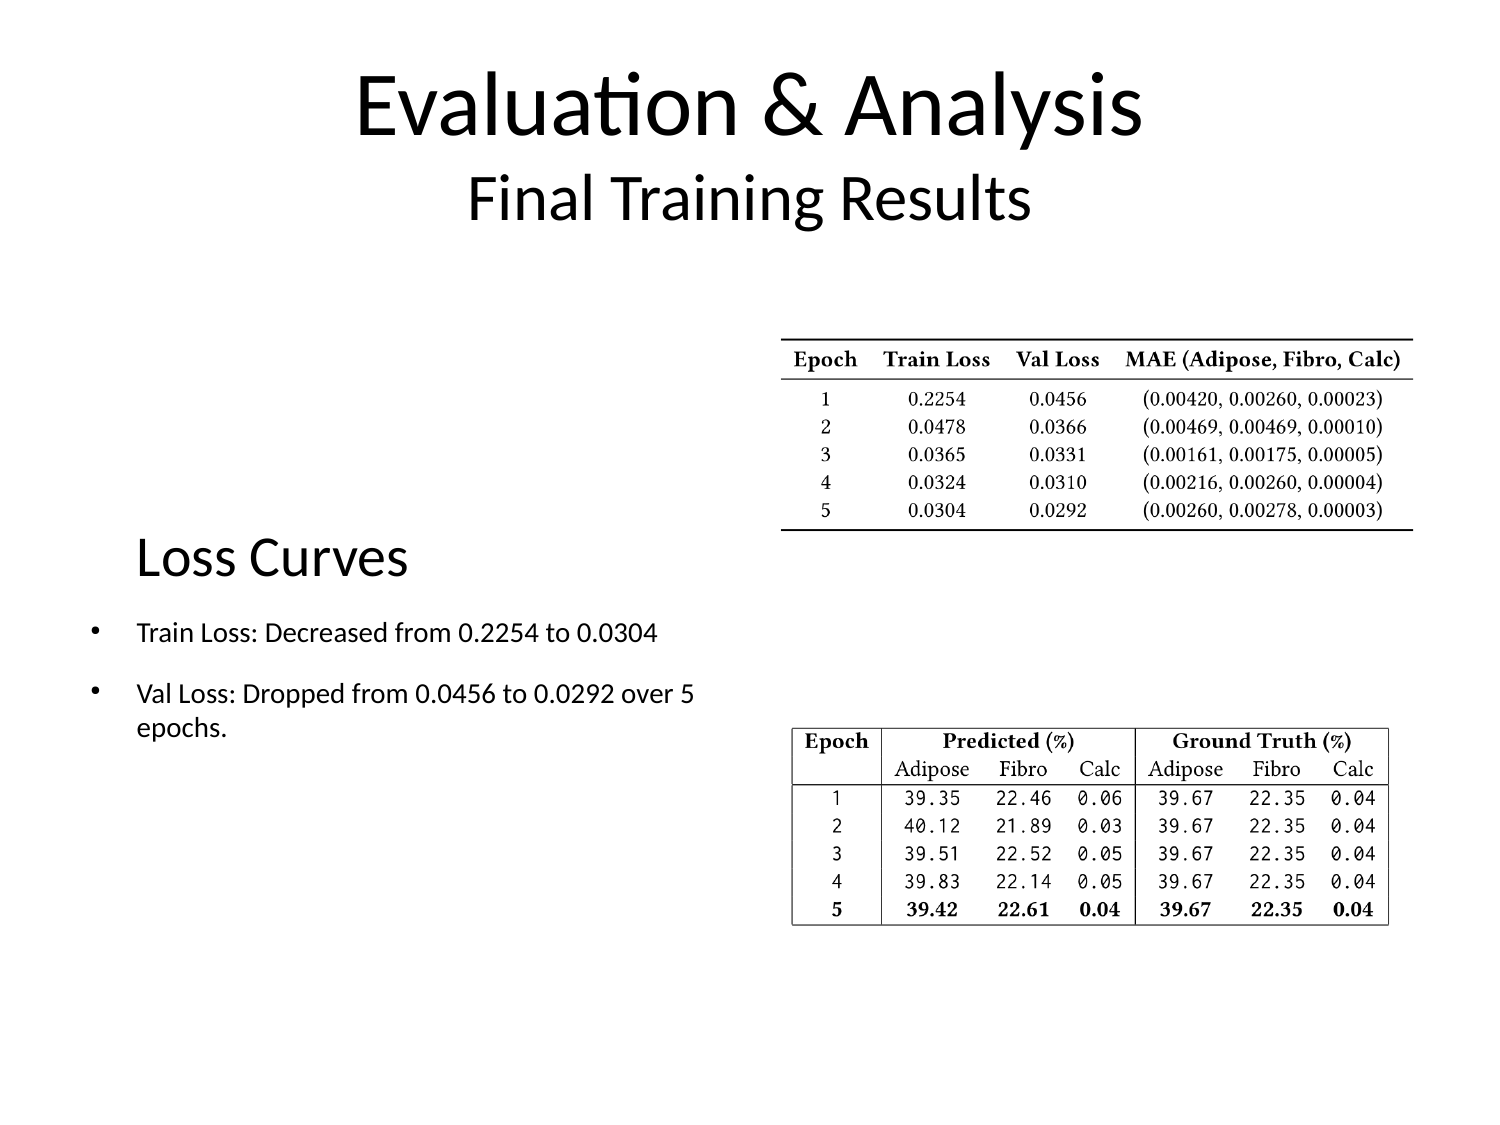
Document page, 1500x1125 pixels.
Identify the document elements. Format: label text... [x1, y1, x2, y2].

title Evaluation & Analysis Final Training Results [75, 45, 1425, 233]
picture [766, 712, 1426, 943]
list Loss Curves Train Loss: Decreased from 0.2254 to 0.0304 Val Loss: Dropped from 0.0456 to 0.0292 over 5 epochs. [74, 518, 734, 749]
picture [766, 324, 1426, 555]
